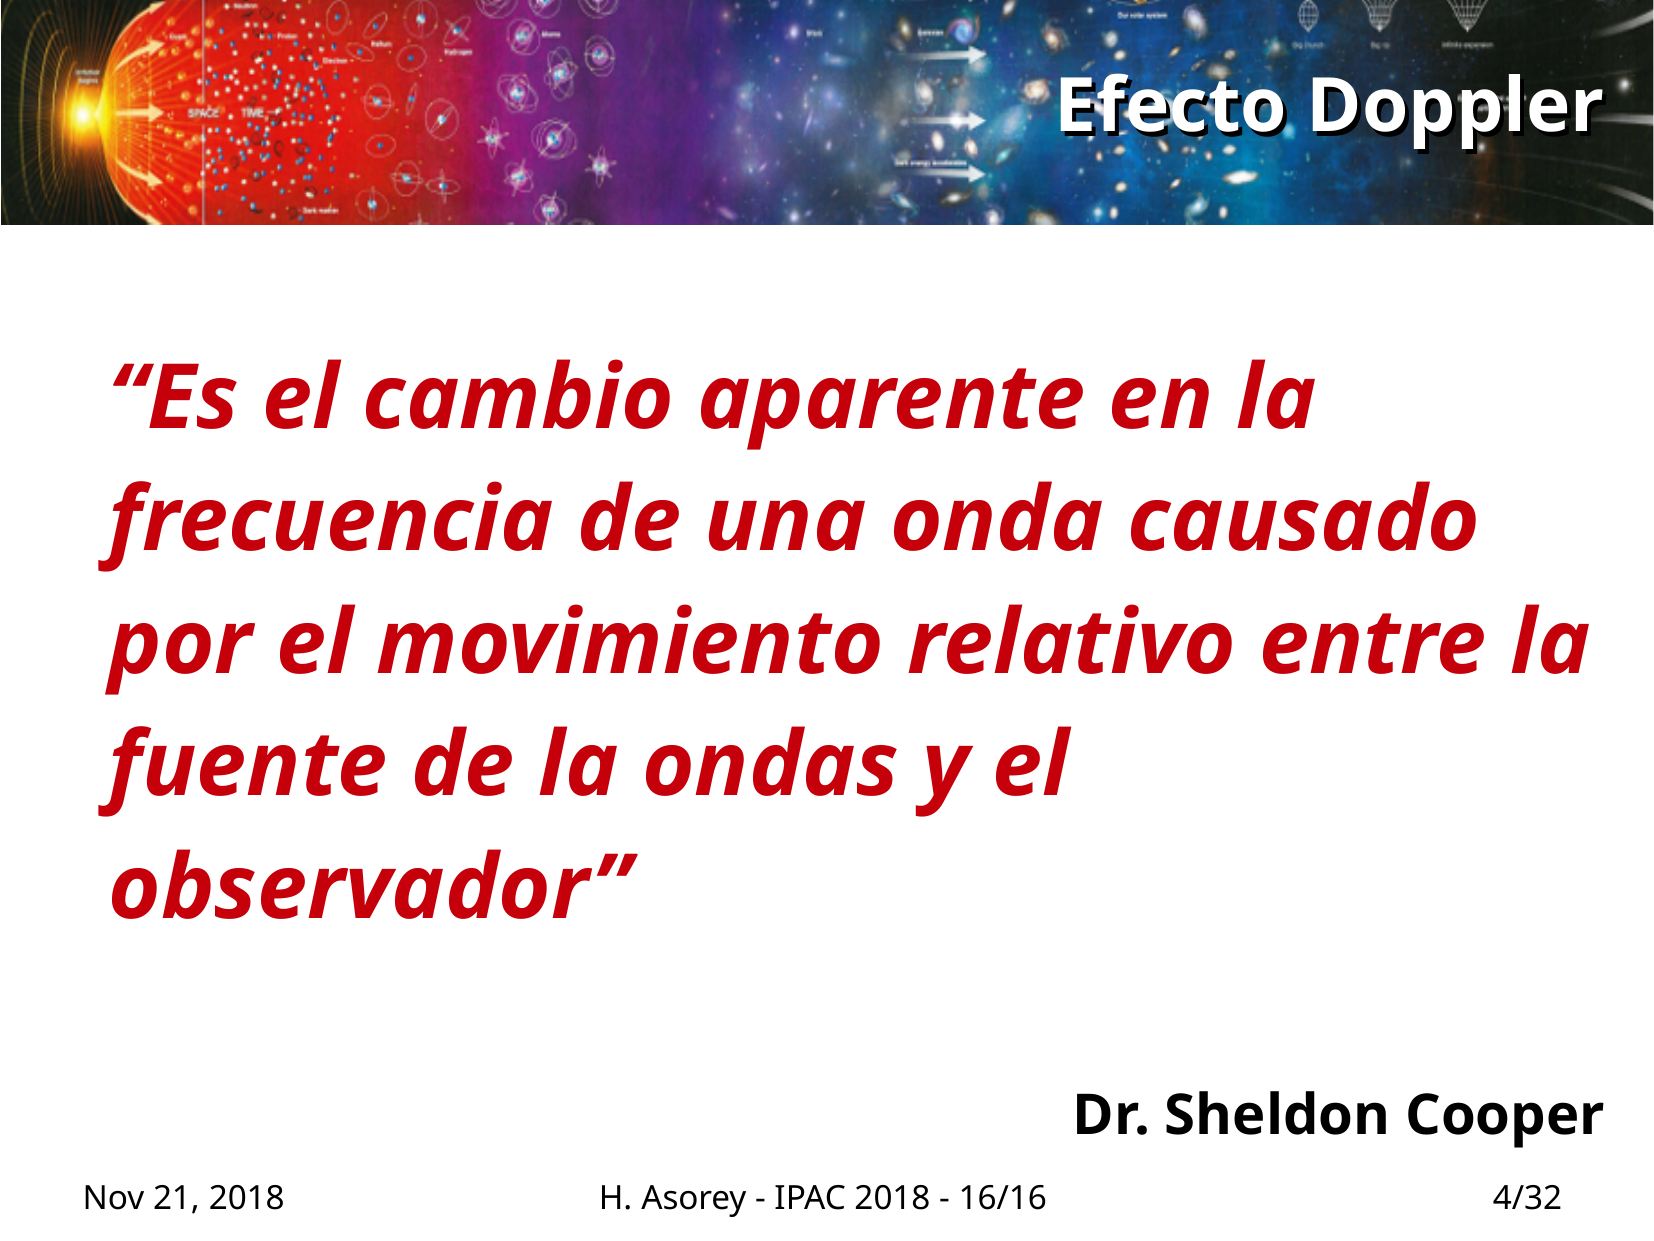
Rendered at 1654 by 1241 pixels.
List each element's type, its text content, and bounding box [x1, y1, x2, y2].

title Efecto Doppler [45, 15, 1606, 191]
list “Es el cambio aparente en la frecuencia de una onda causado por el movimiento relativo entre la fuente de la ondas y el observador” Dr. Sheldon Cooper [45, 255, 1606, 1156]
picture [1, 0, 1654, 225]
